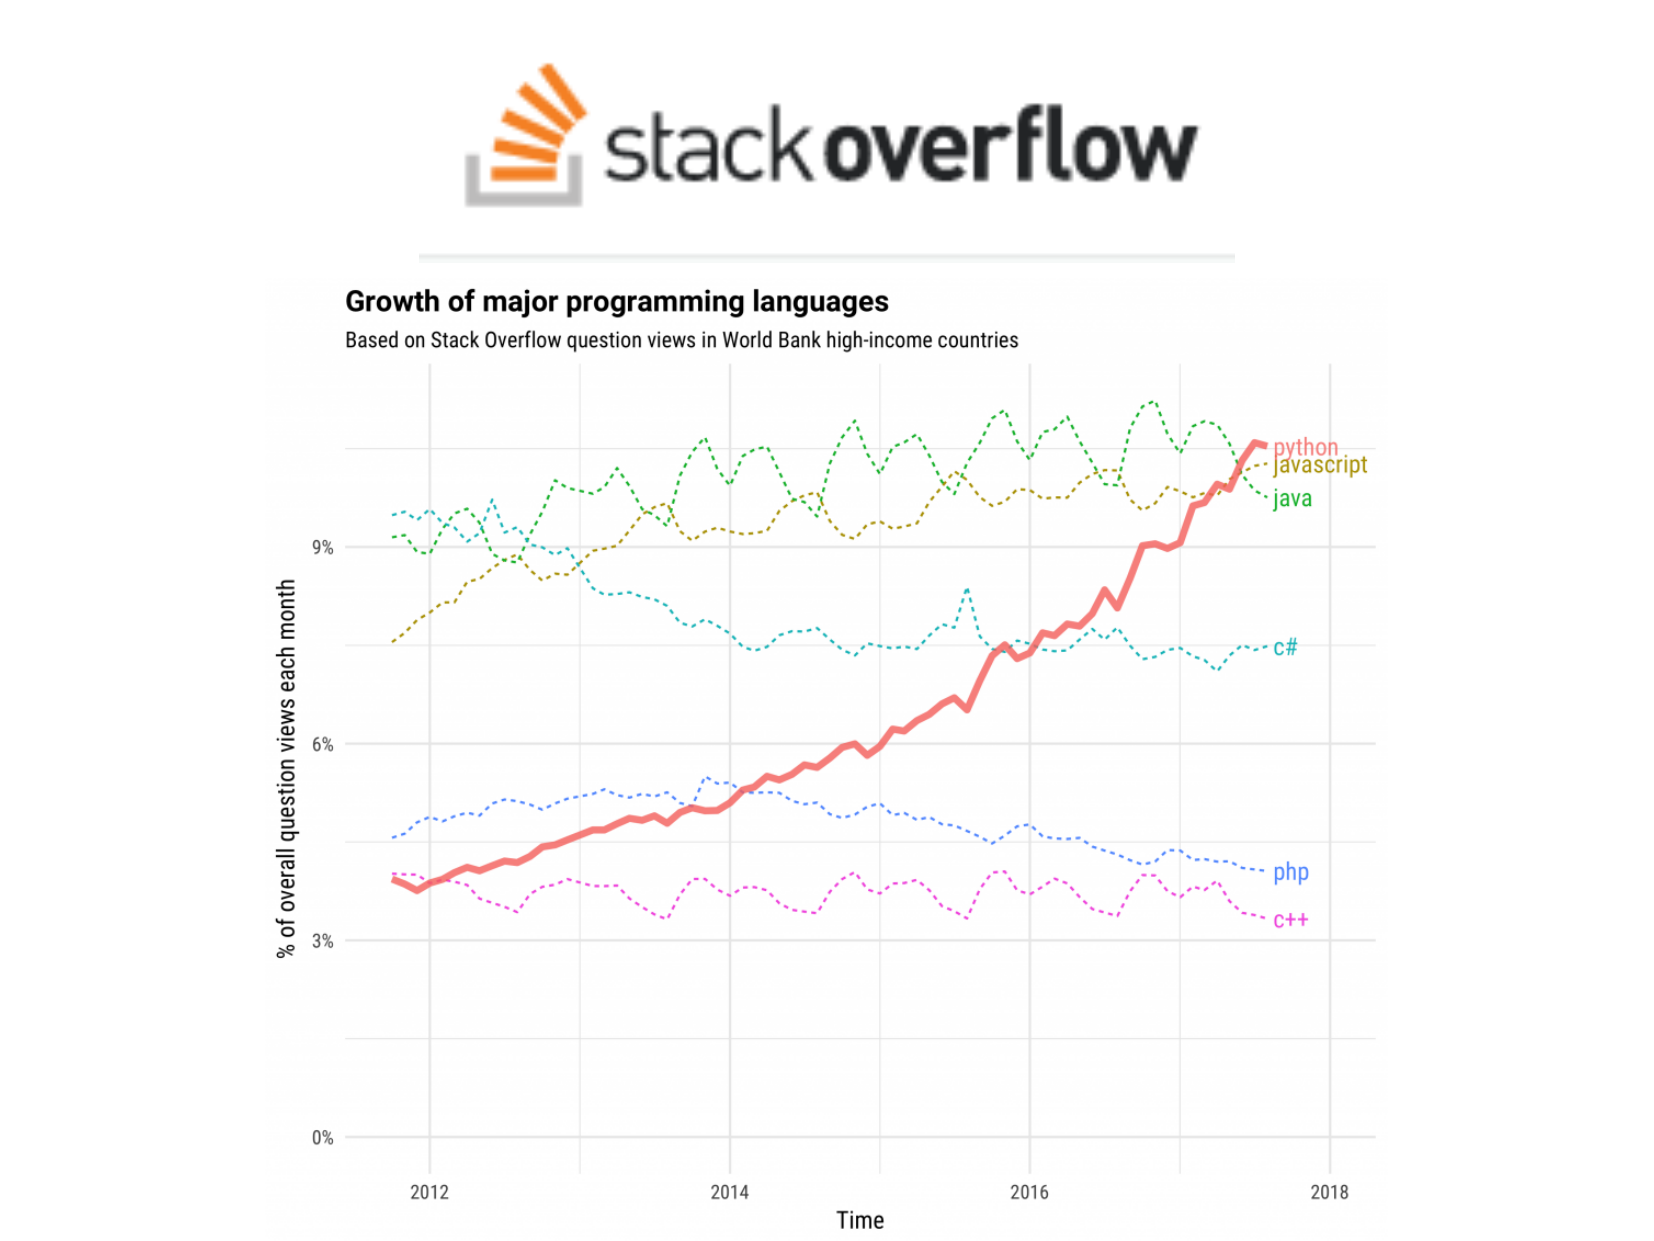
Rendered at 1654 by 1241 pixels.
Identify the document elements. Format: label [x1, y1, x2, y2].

picture [265, 278, 1388, 1241]
picture [419, 47, 1235, 263]
